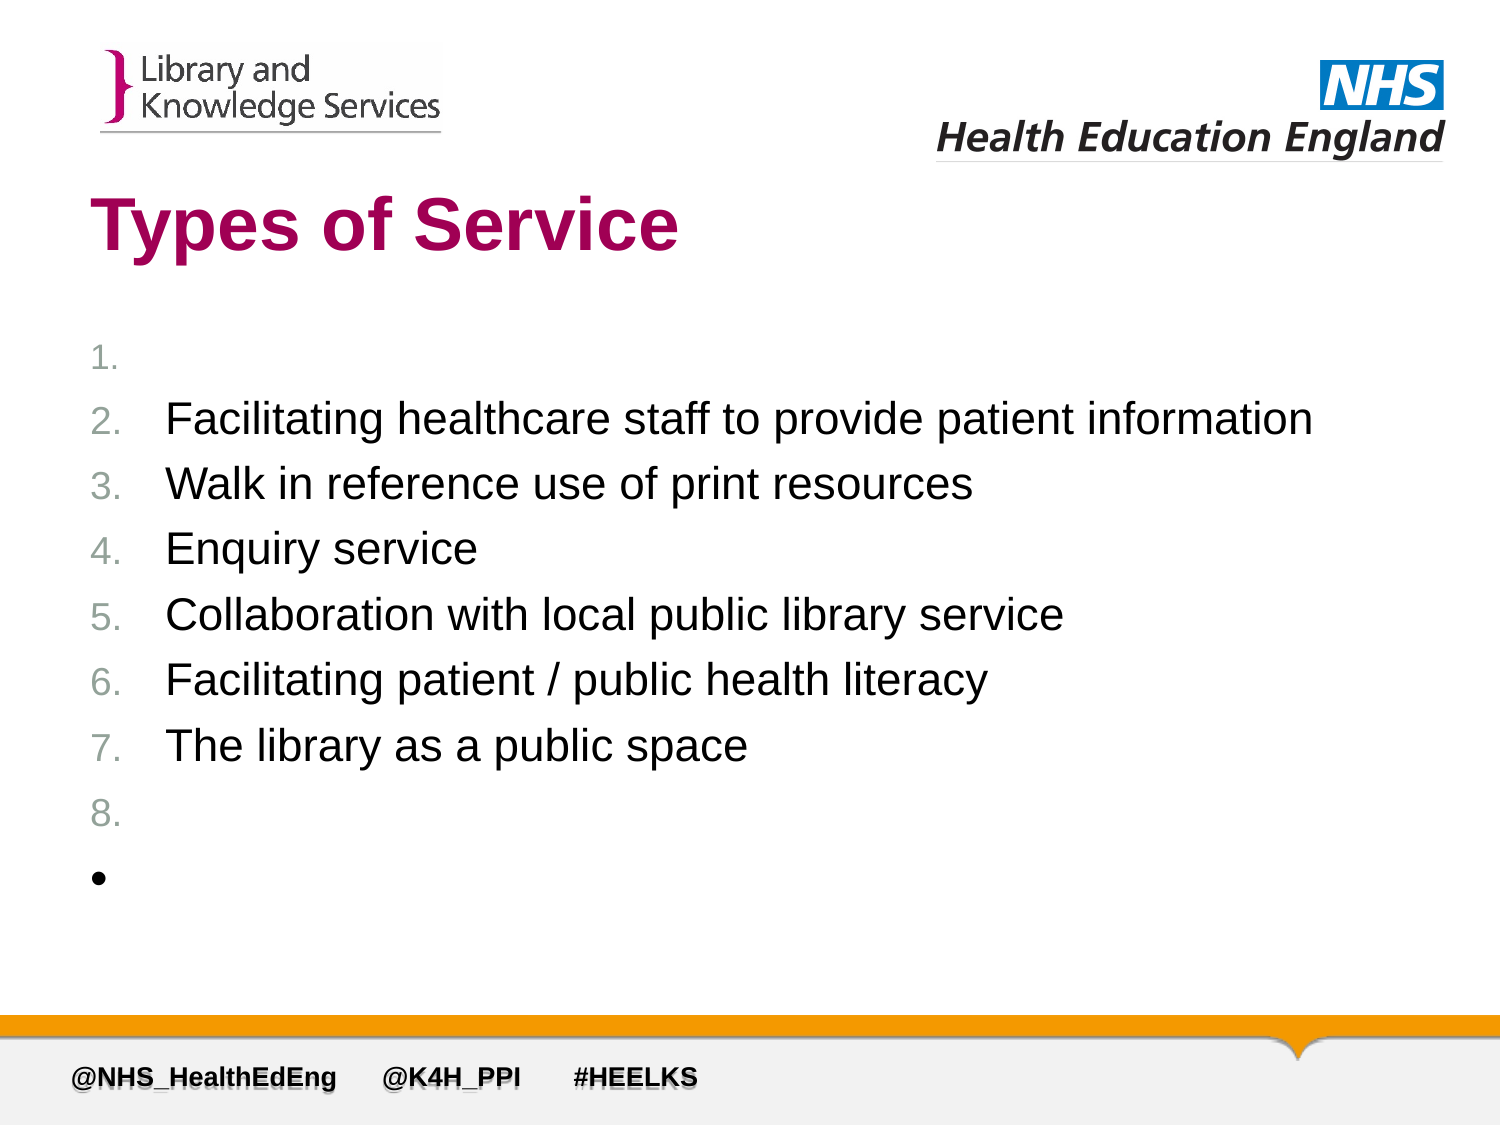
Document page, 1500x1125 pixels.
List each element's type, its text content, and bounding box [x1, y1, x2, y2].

title Types of Service [75, 168, 1351, 280]
list Facilitating healthcare staff to provide patient information Walk in reference use of print resources Enquiry service Collaboration with local public library service Facilitating patient / public health literacy The library as a public space [75, 320, 1361, 931]
picture [100, 42, 443, 131]
text_box @NHS_HealthEdEng @K4H_PPI #HEELKS [55, 1052, 932, 1113]
